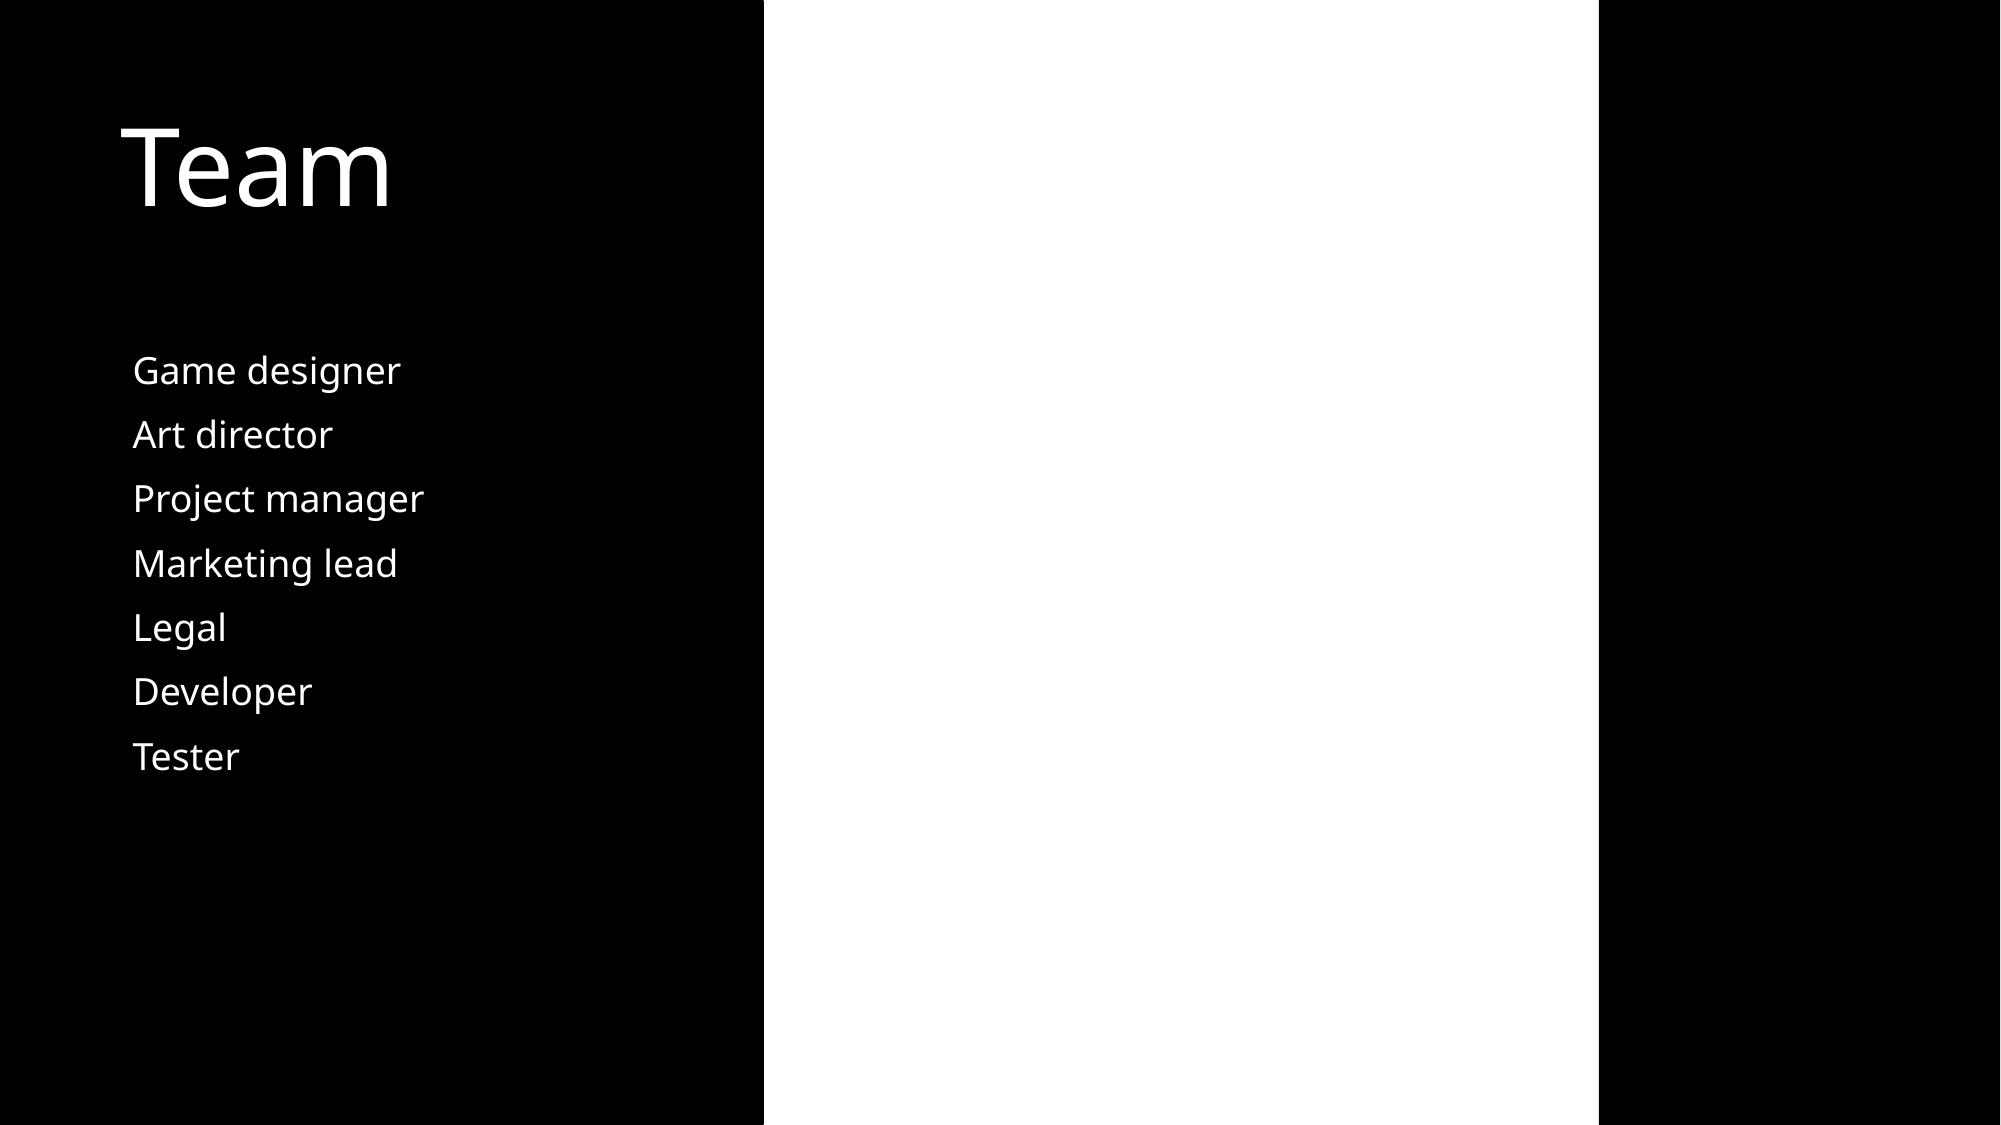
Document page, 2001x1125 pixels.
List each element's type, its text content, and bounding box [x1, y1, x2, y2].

text_box [0, 0, 764, 1125]
title Team [105, 105, 1000, 692]
text_box [1599, 0, 2000, 1125]
text_box Game designer Art director Project manager Marketing lead Legal Developer Tester [117, 336, 484, 789]
picture [764, 0, 1599, 1125]
